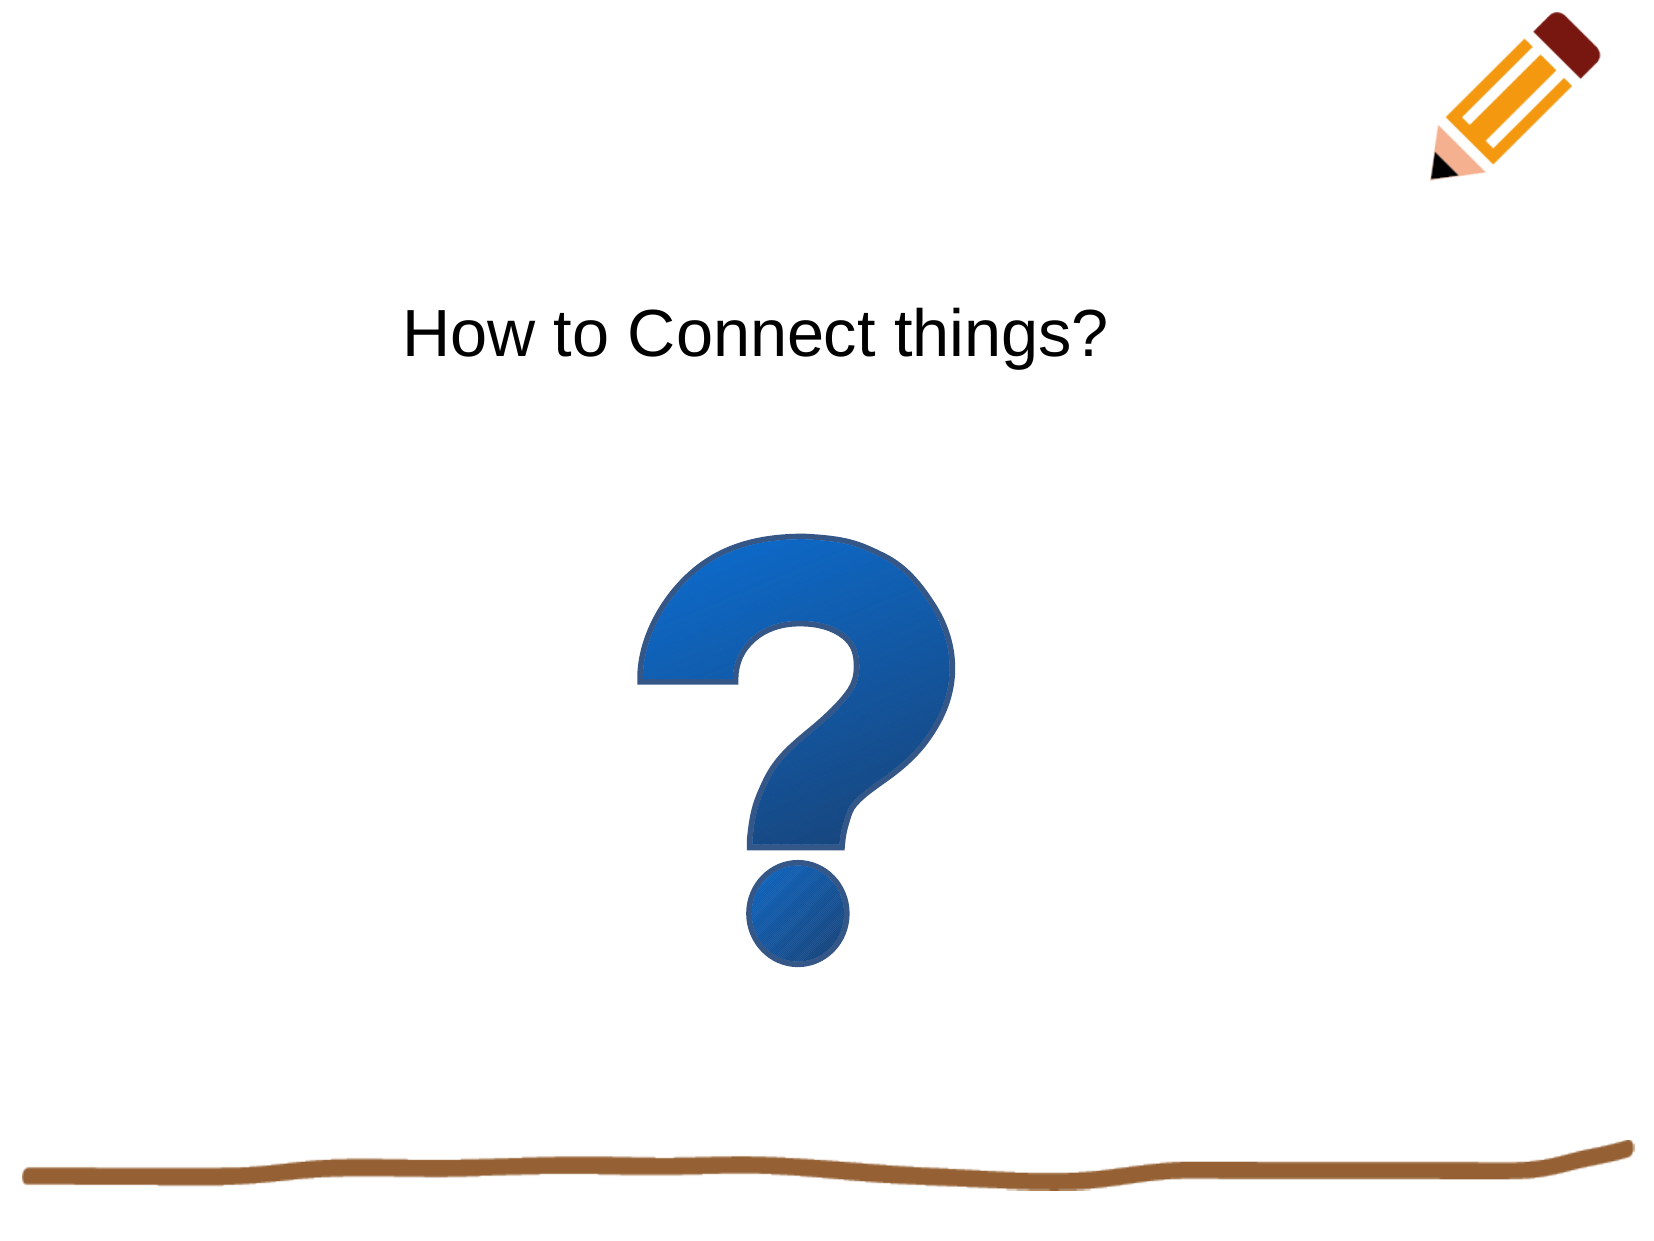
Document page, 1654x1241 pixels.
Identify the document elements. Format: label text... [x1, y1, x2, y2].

subtitle How to Connect things? [82, 49, 1430, 617]
picture [1430, 12, 1601, 181]
picture [510, 452, 1108, 1051]
picture [22, 1140, 1635, 1191]
